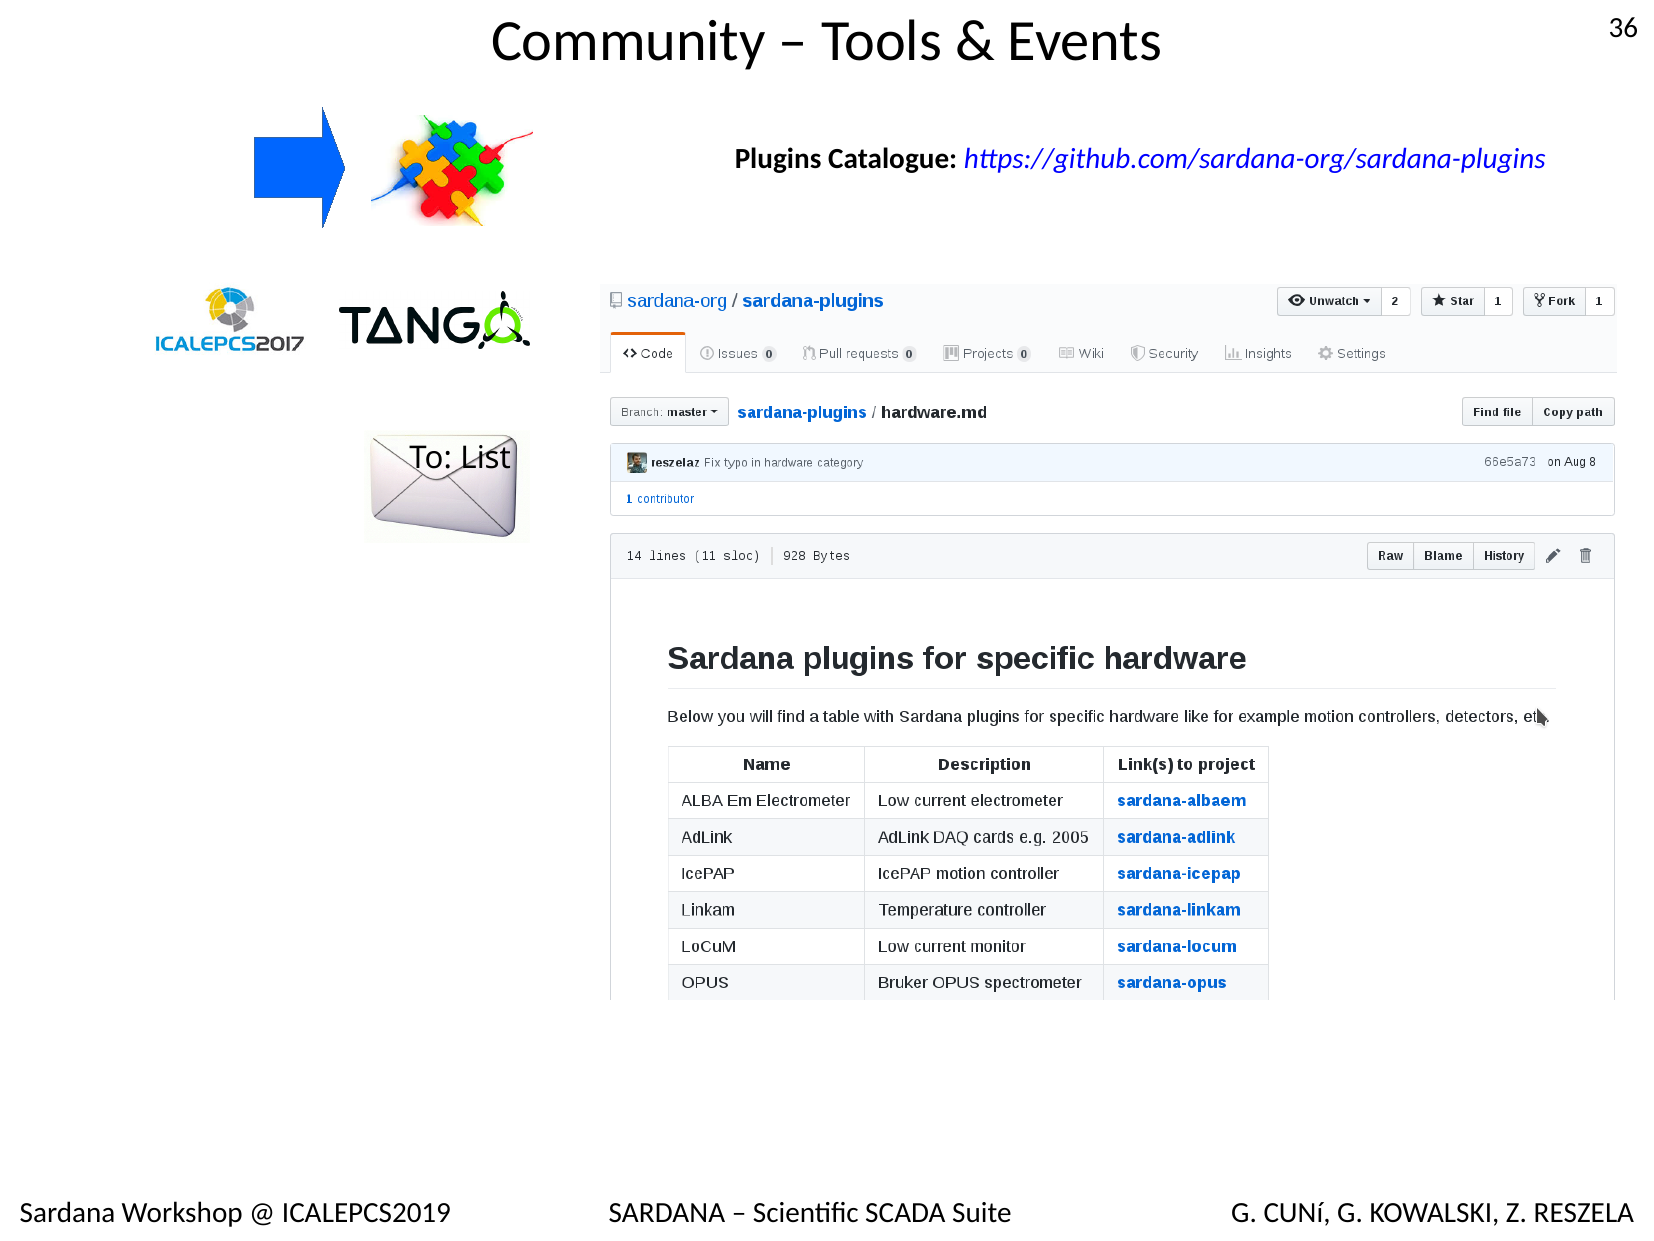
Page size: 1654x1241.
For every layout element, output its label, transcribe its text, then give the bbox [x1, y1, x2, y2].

text_box Plugins Catalogue: https://github.com/sardana-org/sardana-plugins [720, 138, 1591, 216]
picture [339, 291, 530, 349]
title Community – Tools & Events [82, 2, 1571, 91]
text_box To: List [394, 427, 530, 513]
picture [600, 284, 1617, 1000]
picture [371, 115, 533, 226]
picture [139, 252, 321, 388]
text_box [254, 107, 345, 228]
picture [364, 430, 530, 543]
